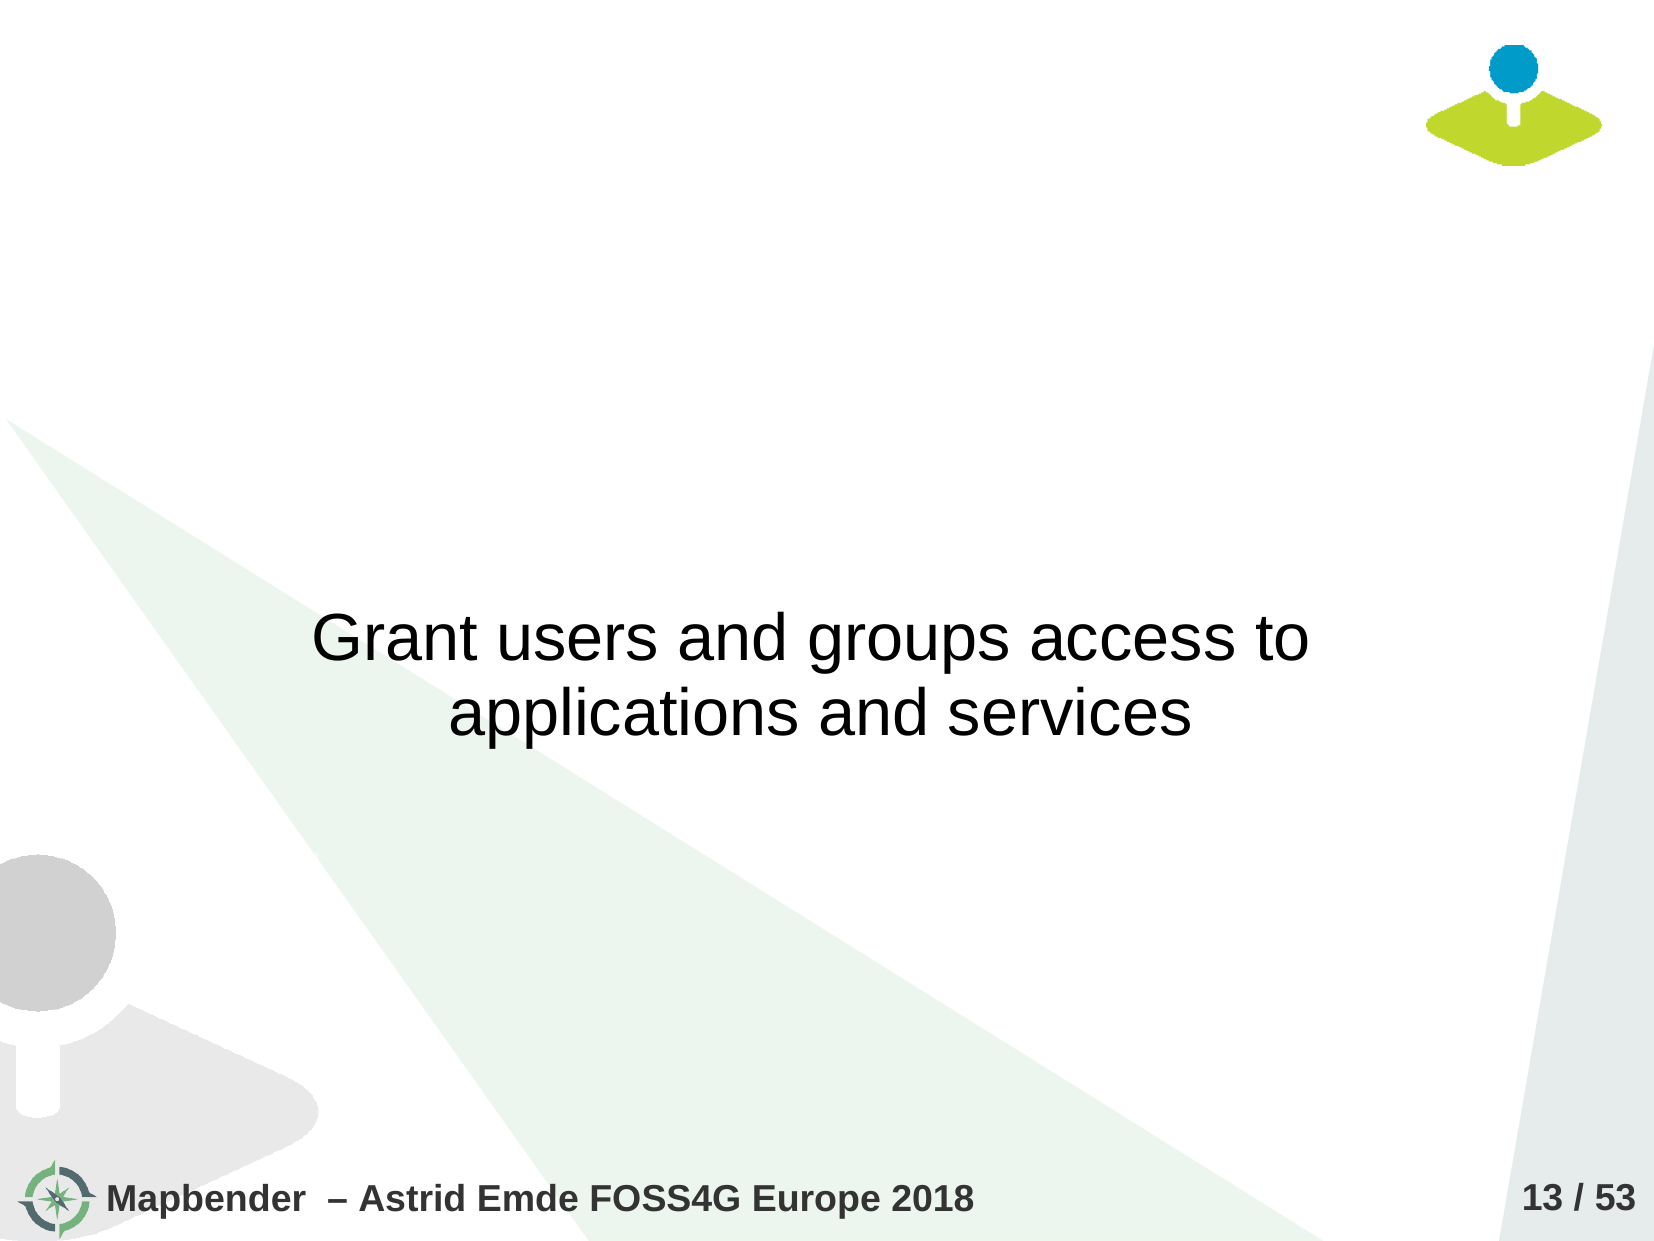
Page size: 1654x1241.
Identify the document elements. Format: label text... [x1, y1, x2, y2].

picture [1426, 45, 1604, 166]
picture [16, 1158, 98, 1240]
subtitle Grant users and groups access to applications and services [76, 177, 1565, 1173]
